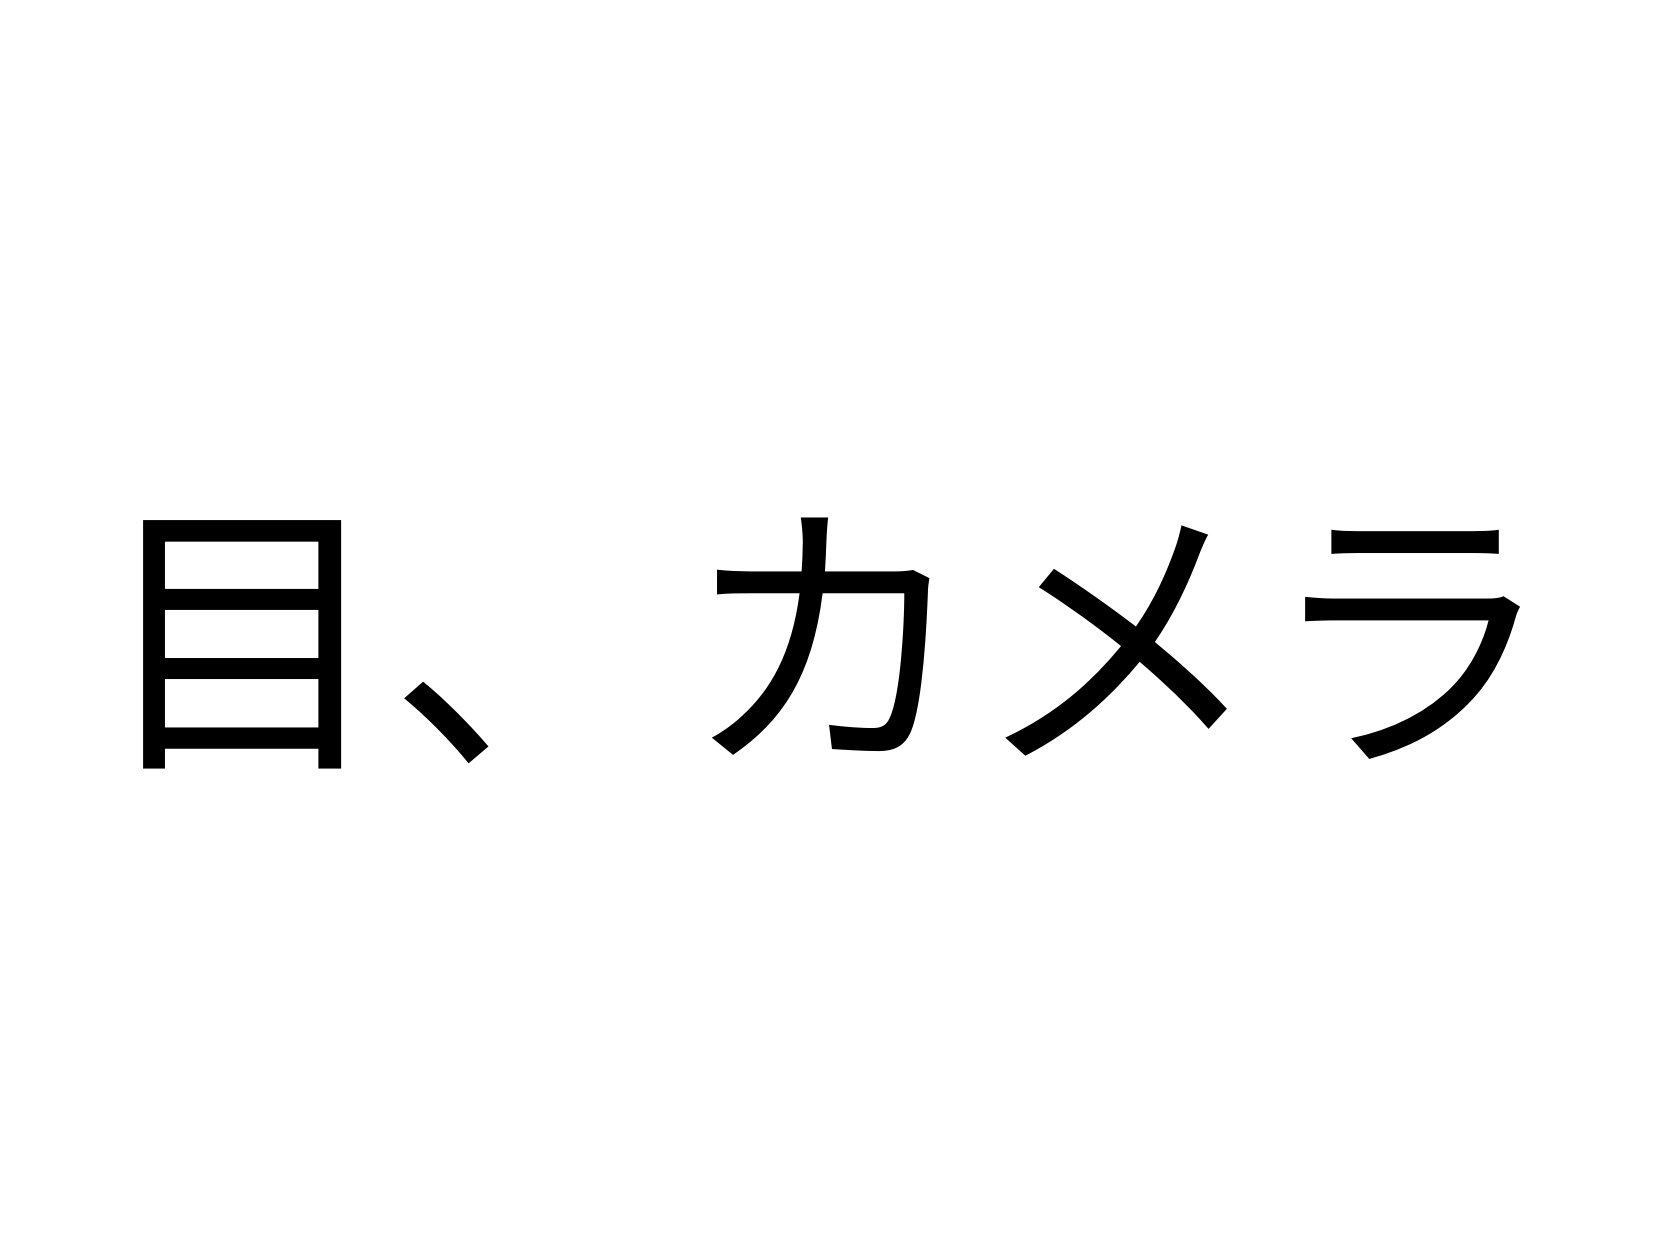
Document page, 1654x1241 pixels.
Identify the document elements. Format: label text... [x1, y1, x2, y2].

title 目、カメラ [82, 401, 1571, 840]
